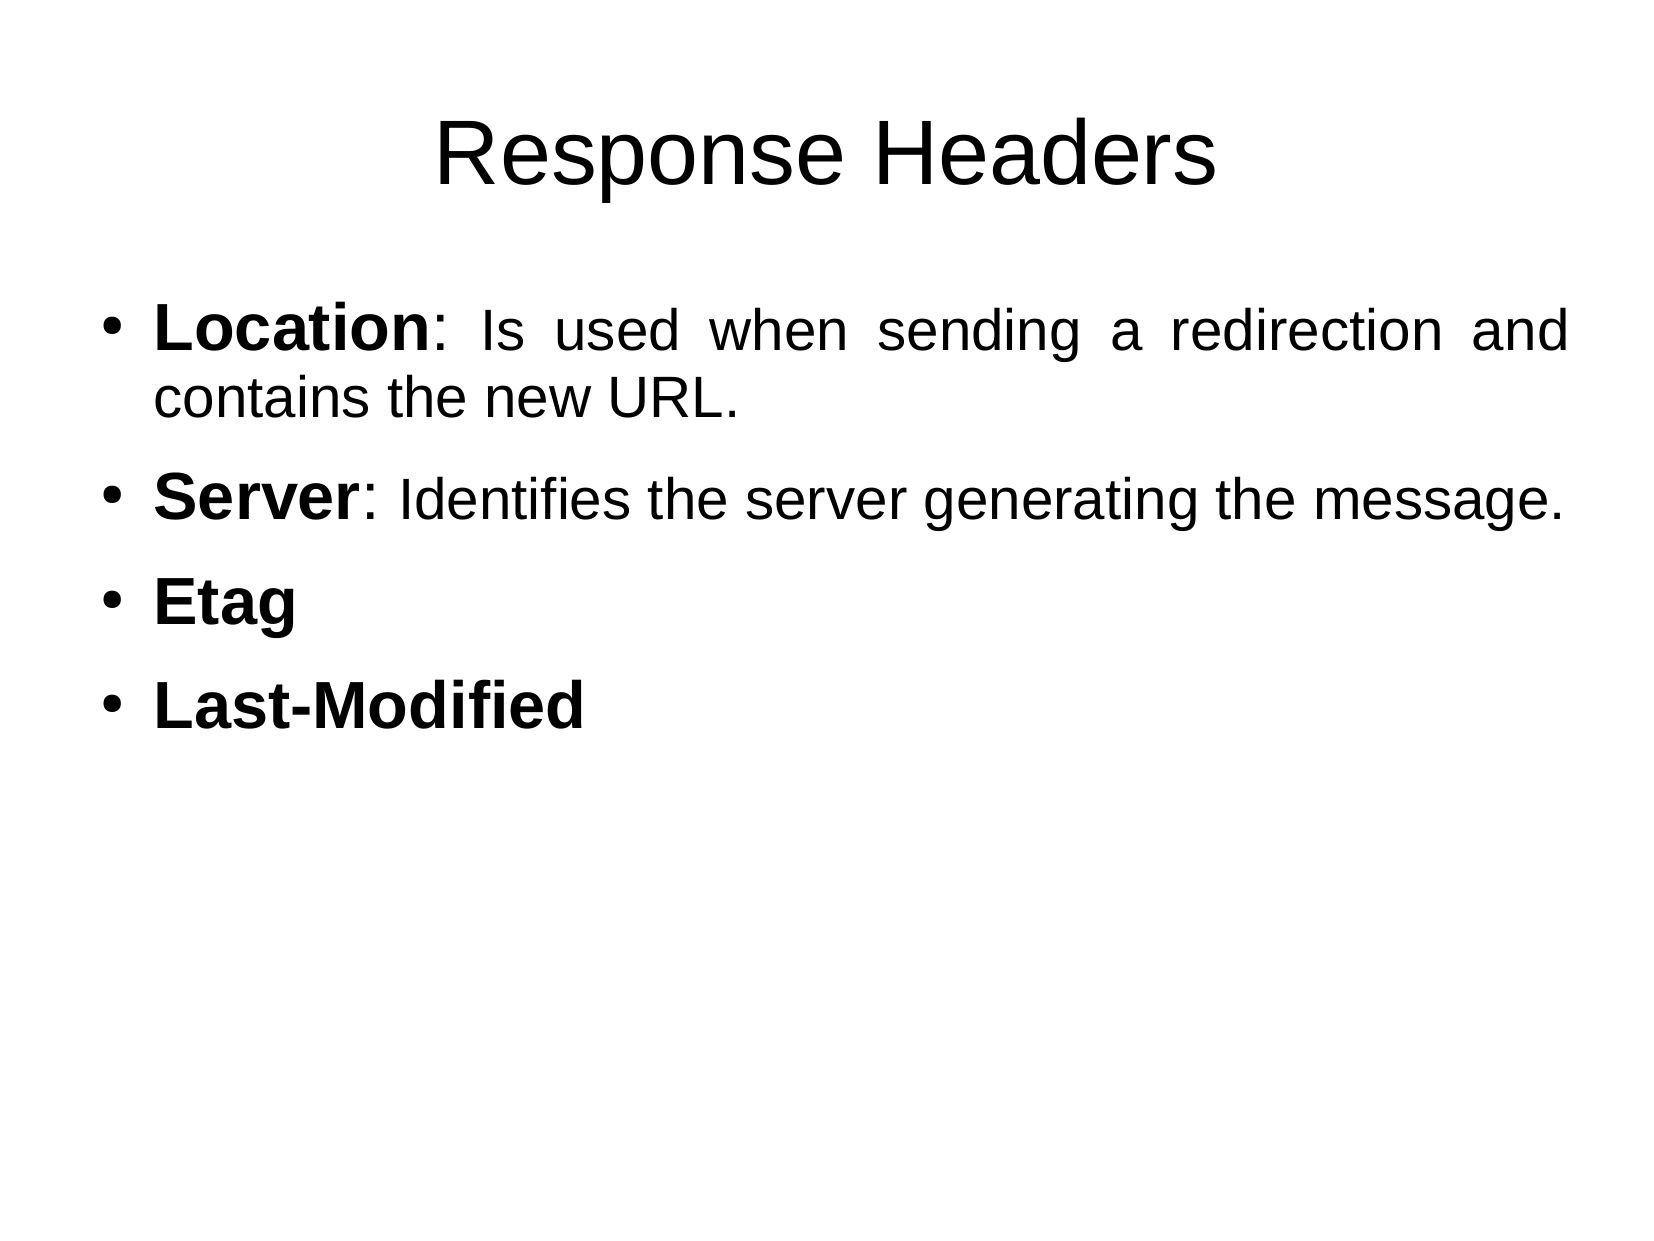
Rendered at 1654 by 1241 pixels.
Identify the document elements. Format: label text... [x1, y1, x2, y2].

title Response Headers [82, 49, 1571, 257]
list Location: Is used when sending a redirection and contains the new URL. Server: Identifies the server generating the message. Etag Last-Modified [82, 290, 1571, 1010]
